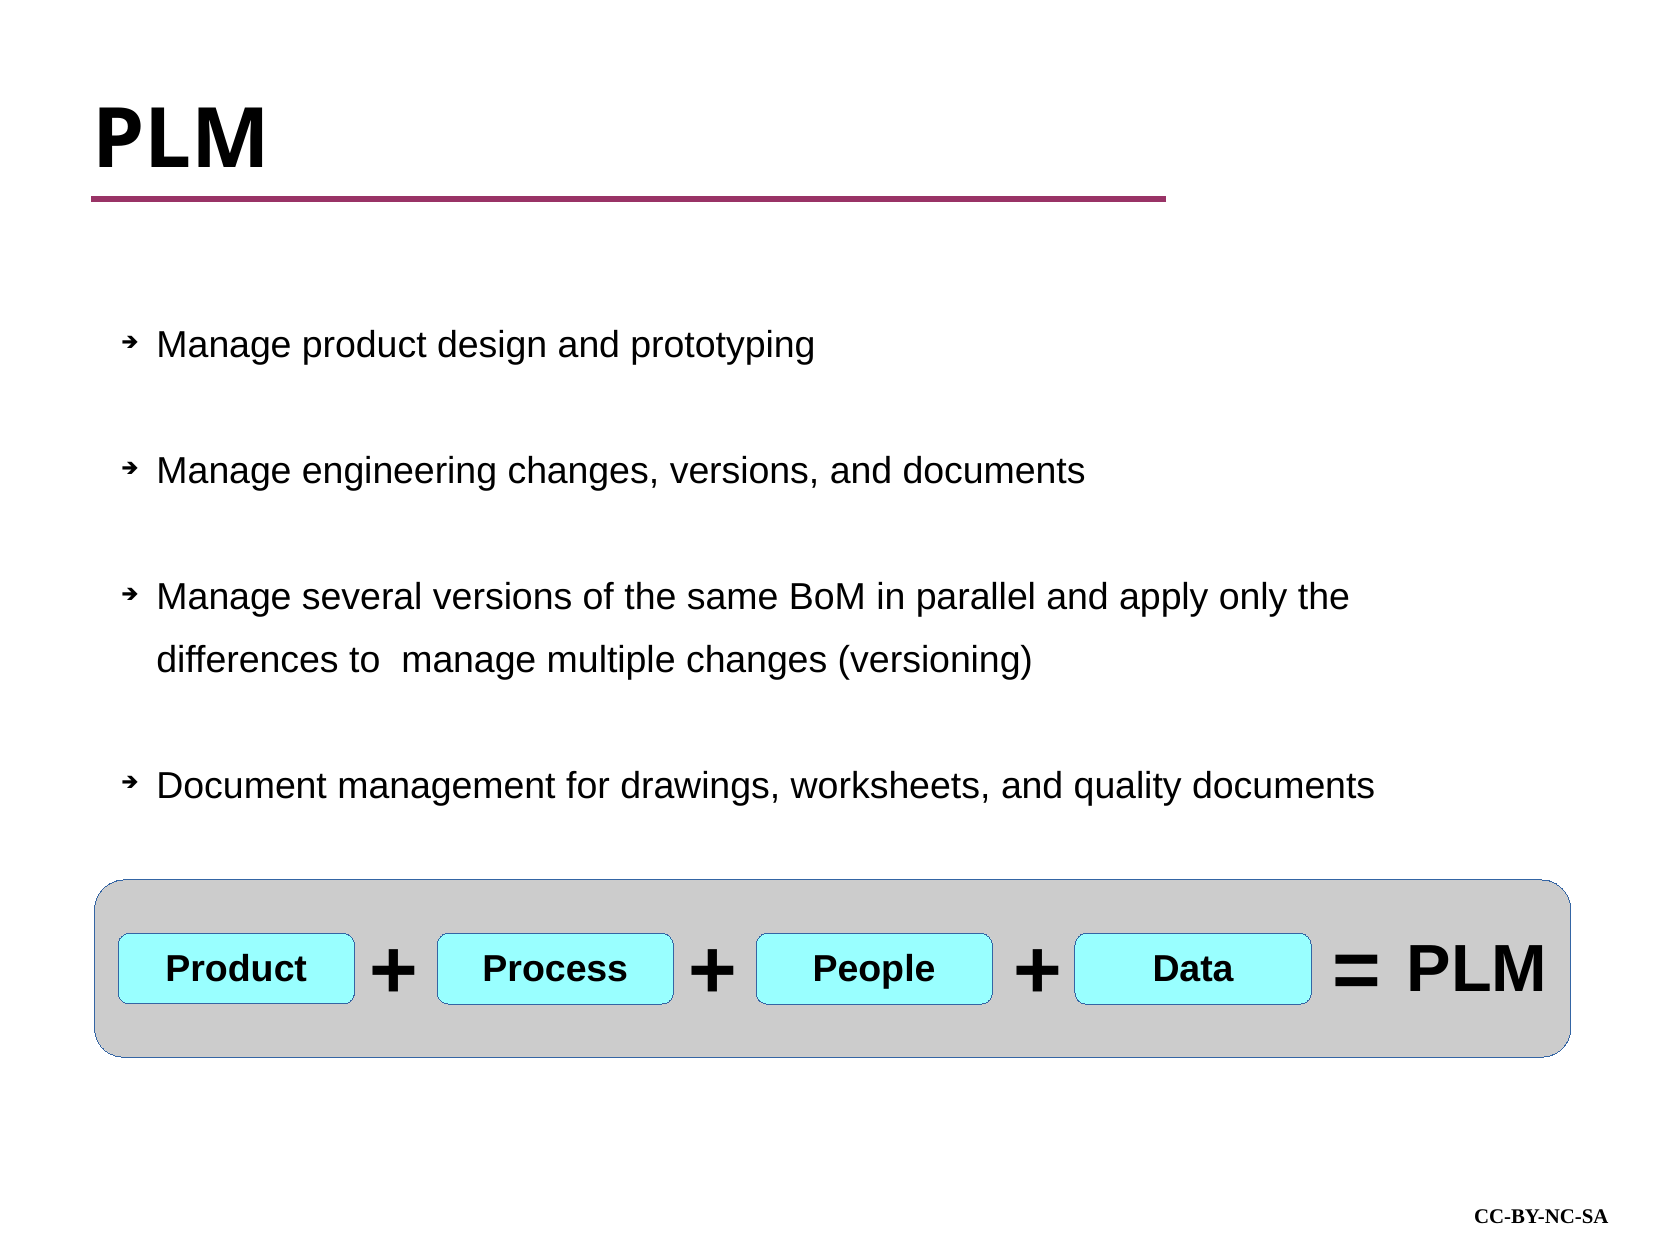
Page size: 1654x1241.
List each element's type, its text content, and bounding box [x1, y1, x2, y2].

text_box + [992, 909, 1075, 1030]
text_box Manage product design and prototyping Manage engineering changes, versions, and documents Manage several versions of the same BoM in parallel and apply only the differences to manage multiple changes (versioning) Document management for drawings, worksheets, and quality documents [106, 295, 1524, 793]
text_box People [756, 933, 992, 1005]
title PLM [92, 31, 1569, 239]
text_box + [348, 909, 432, 1030]
text_box Data [1075, 933, 1311, 1005]
text_box PLM [94, 879, 1571, 1058]
text_box Process [437, 933, 667, 1005]
text_box + [667, 909, 751, 1030]
text_box Product [118, 933, 348, 1004]
text_box = [1311, 909, 1394, 1030]
